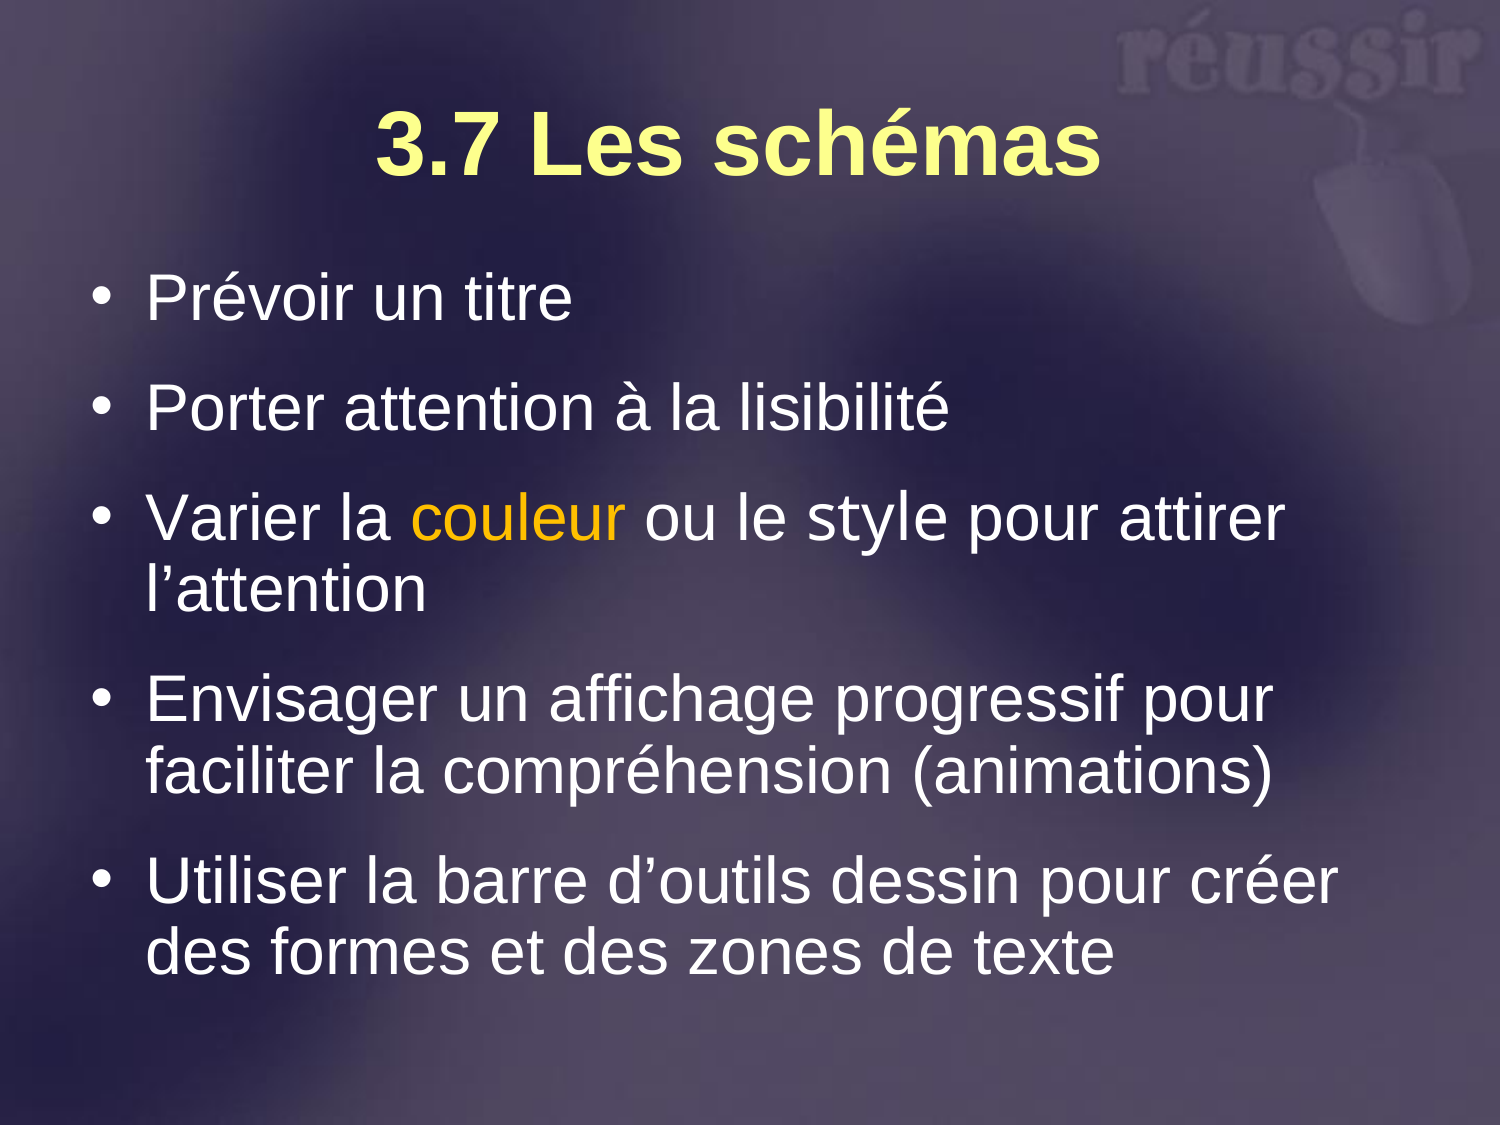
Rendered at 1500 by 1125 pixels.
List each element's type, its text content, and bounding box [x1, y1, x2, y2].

picture [0, 0, 1500, 1125]
title 3.7 Les schémas [64, 45, 1415, 233]
list Prévoir un titre Porter attention à la lisibilité Varier la couleur ou le style pour attirer l’attention Envisager un affichage progressif pour faciliter la compréhension (animations) Utiliser la barre d’outils dessin pour créer des formes et des zones de texte [75, 255, 1426, 998]
